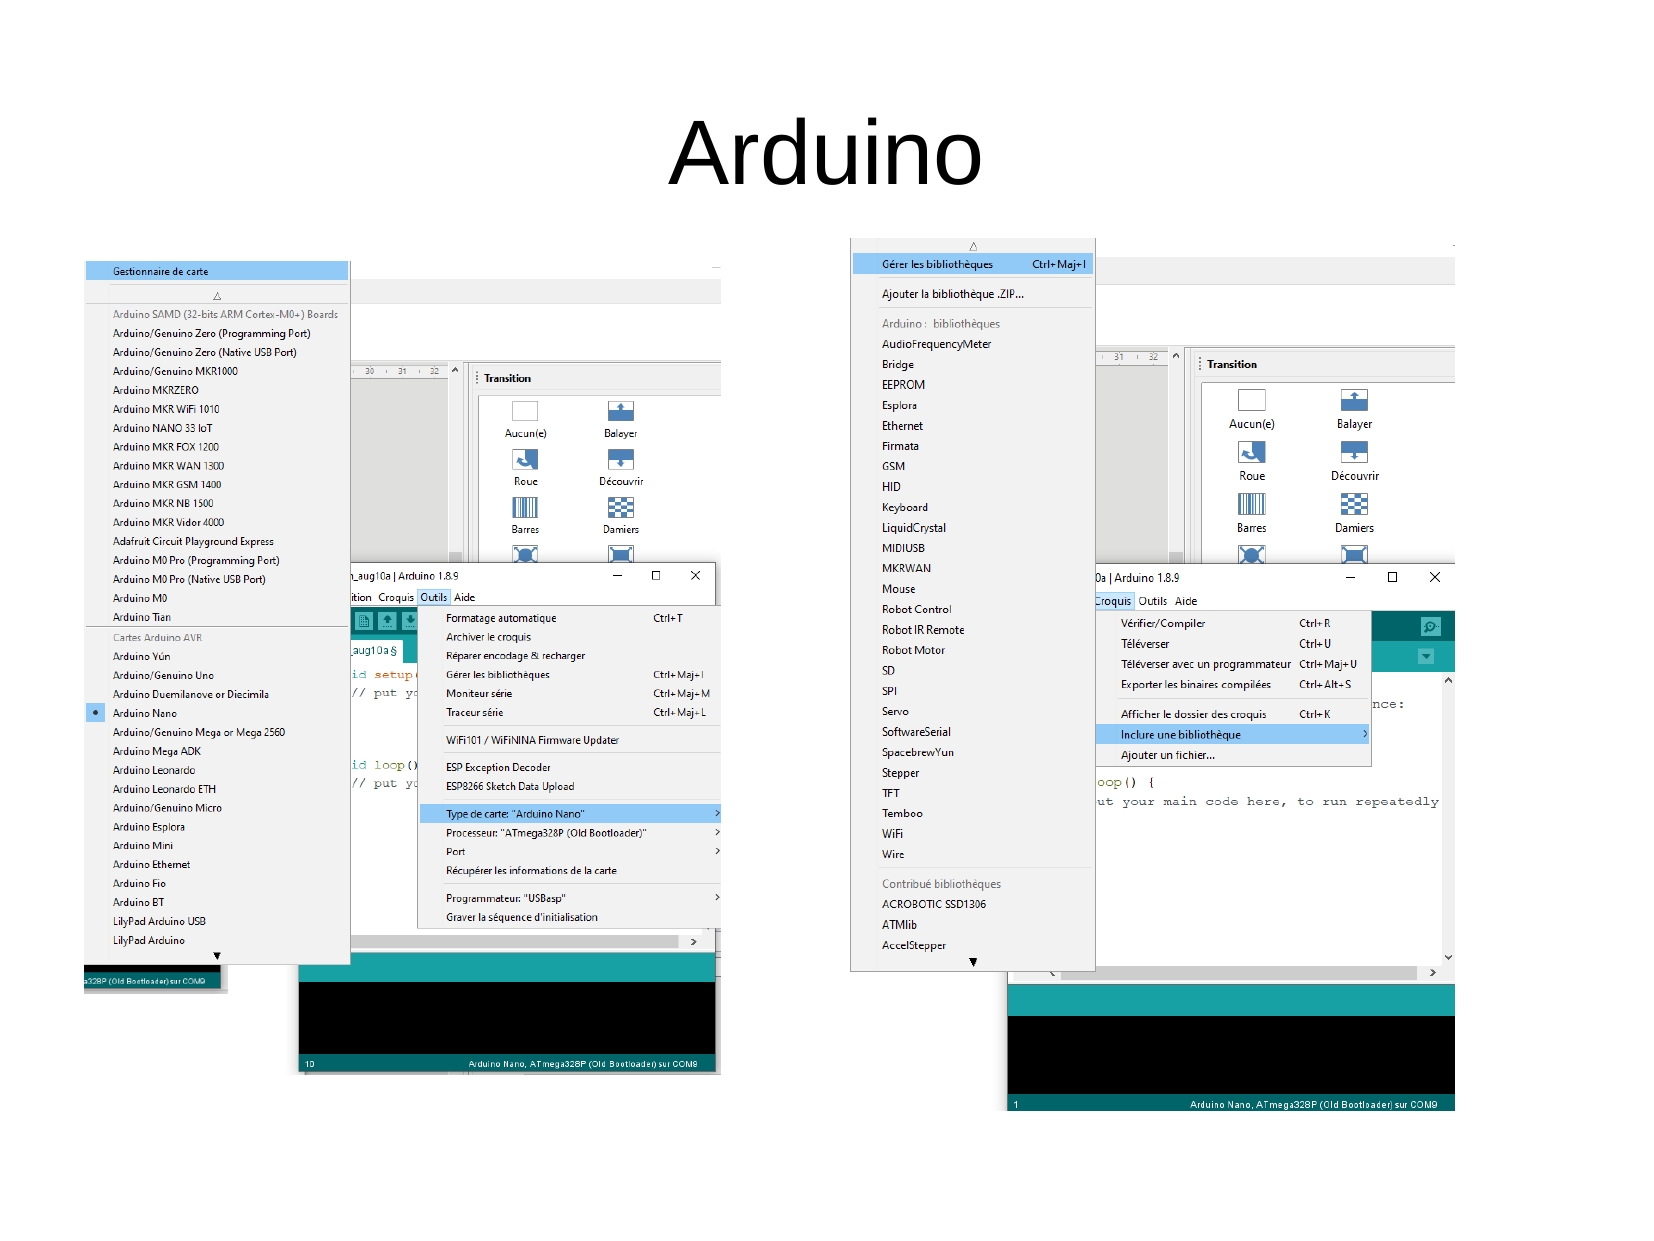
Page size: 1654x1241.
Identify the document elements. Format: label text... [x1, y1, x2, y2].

picture [84, 261, 721, 1075]
title Arduino [82, 49, 1571, 257]
picture [850, 238, 1455, 1111]
